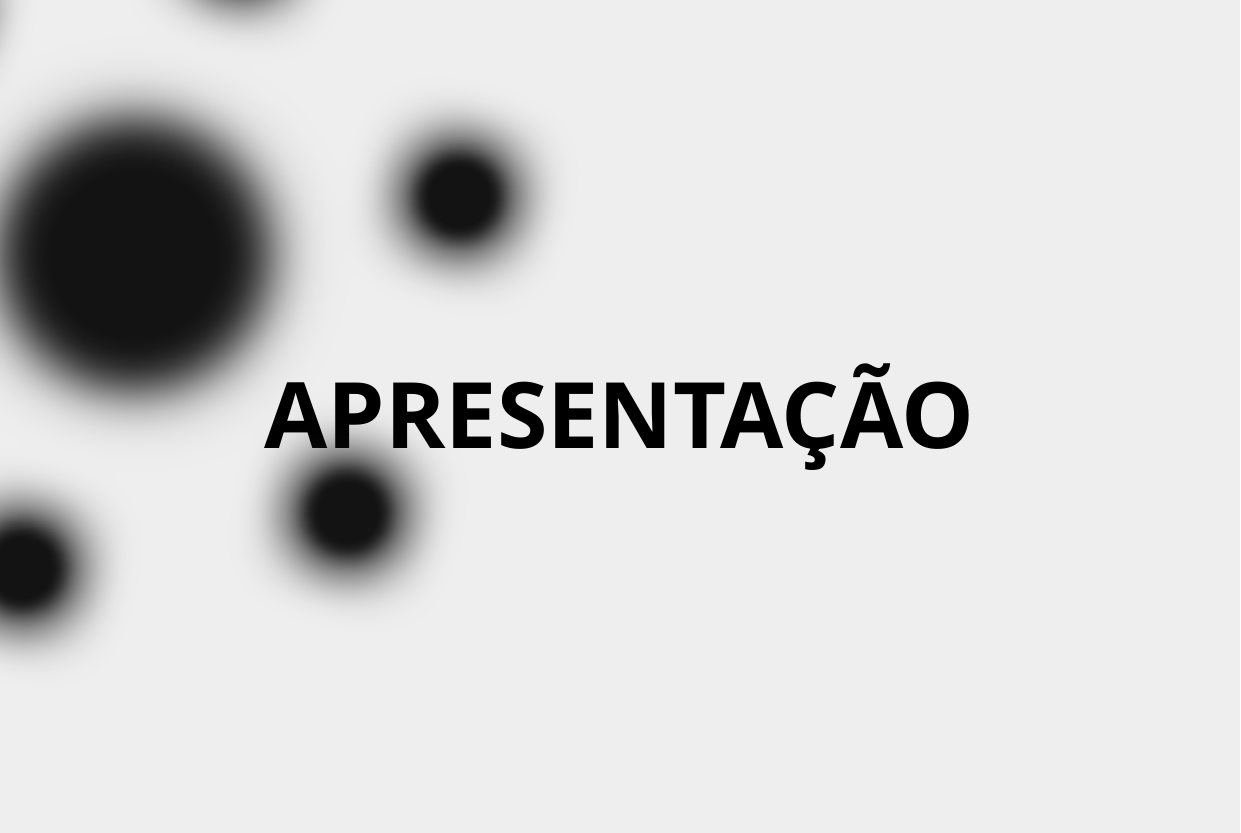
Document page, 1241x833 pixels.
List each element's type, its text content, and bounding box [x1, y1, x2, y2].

title APRESENTAÇÃO [579, 355, 1099, 472]
picture [0, 0, 579, 688]
